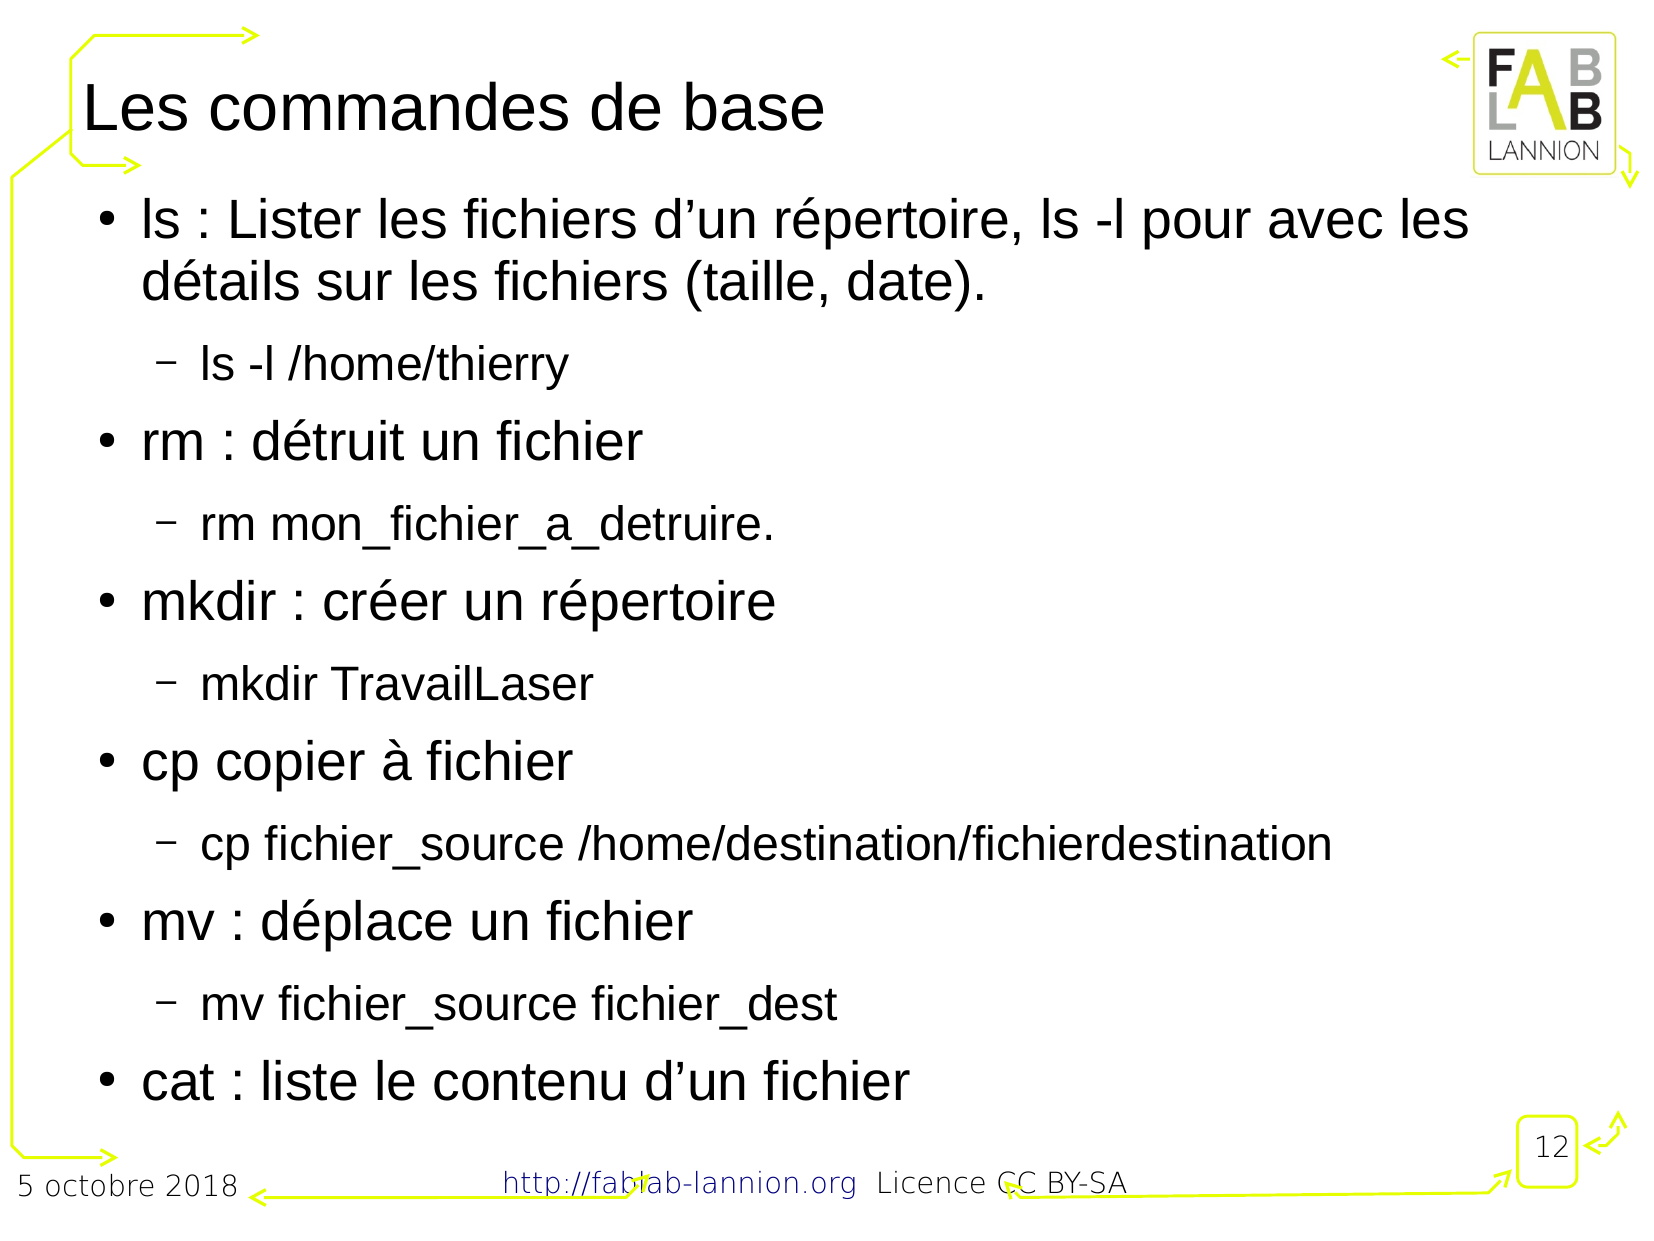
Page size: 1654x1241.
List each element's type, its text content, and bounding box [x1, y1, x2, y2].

title Les commandes de base [82, 49, 1441, 166]
list ls : Lister les fichiers d’un répertoire, ls -l pour avec les détails sur les fichiers (taille, date). ls -l /home/thierry rm : détruit un fichier rm mon_fichier_a_detruire. mkdir : créer un répertoire mkdir TravailLaser cp copier à fichier cp fichier_source /home/destination/fichierdestination mv : déplace un fichier mv fichier_source fichier_dest cat : liste le contenu d’un fichier [82, 188, 1571, 1123]
picture [1470, 29, 1619, 178]
